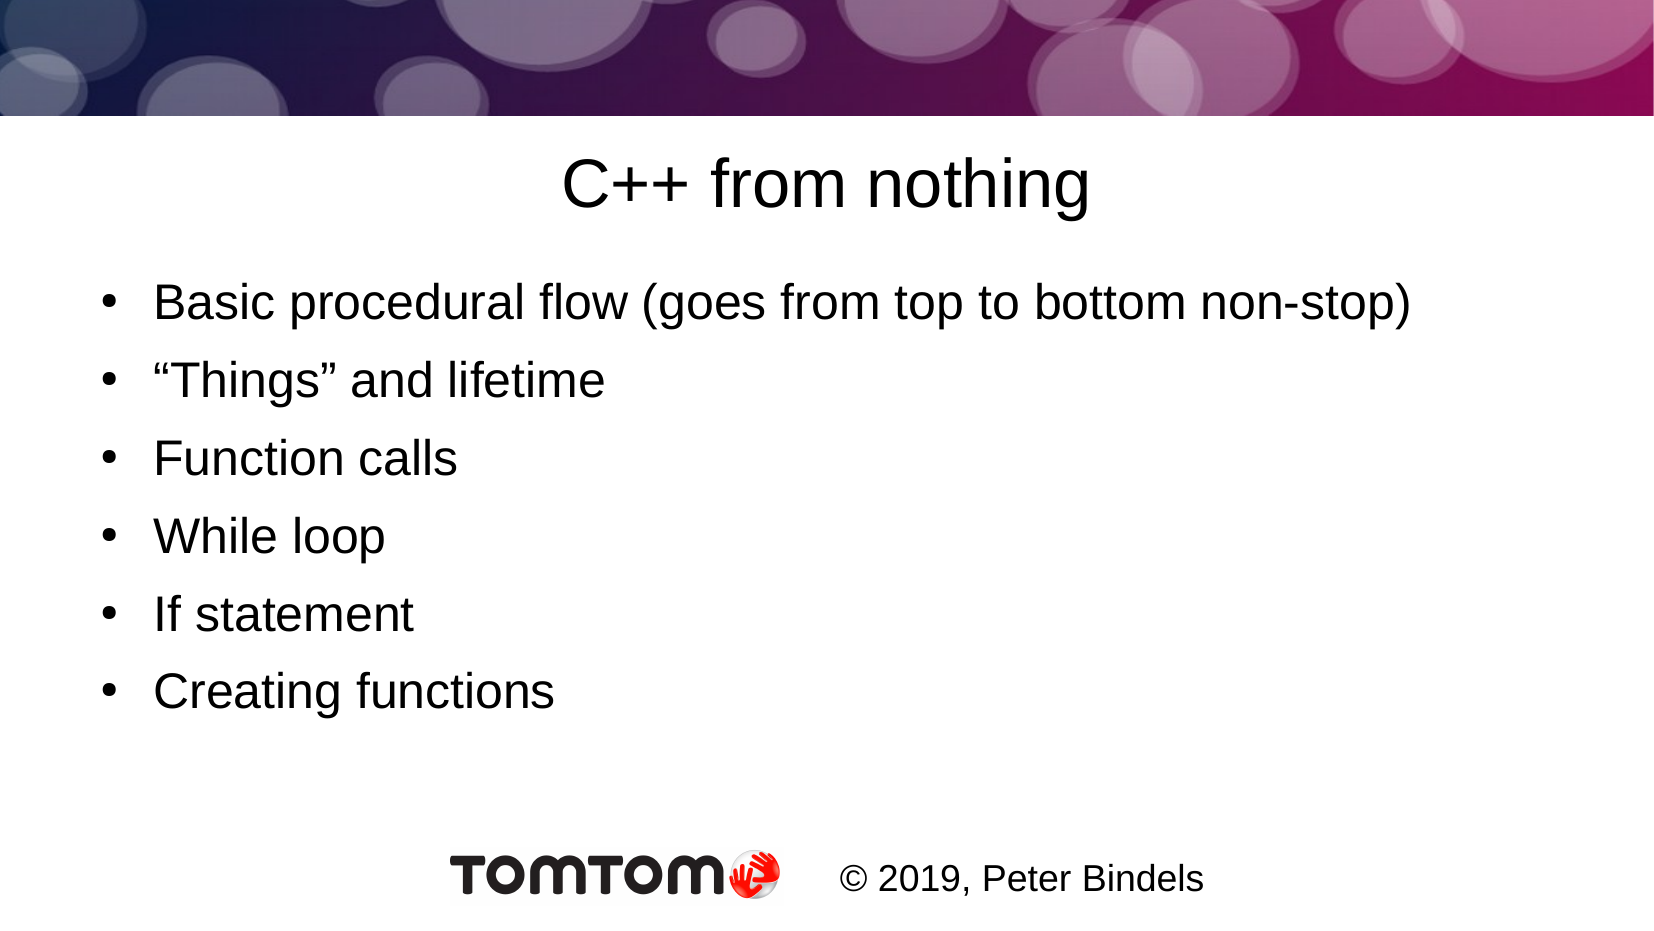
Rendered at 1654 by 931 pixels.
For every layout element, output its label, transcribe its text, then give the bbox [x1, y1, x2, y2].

picture [450, 847, 784, 906]
picture [0, 0, 1654, 116]
list Basic procedural flow (goes from top to bottom non-stop) “Things” and lifetime Function calls While loop If statement Creating functions [82, 274, 1571, 815]
title C++ from nothing [82, 119, 1571, 249]
